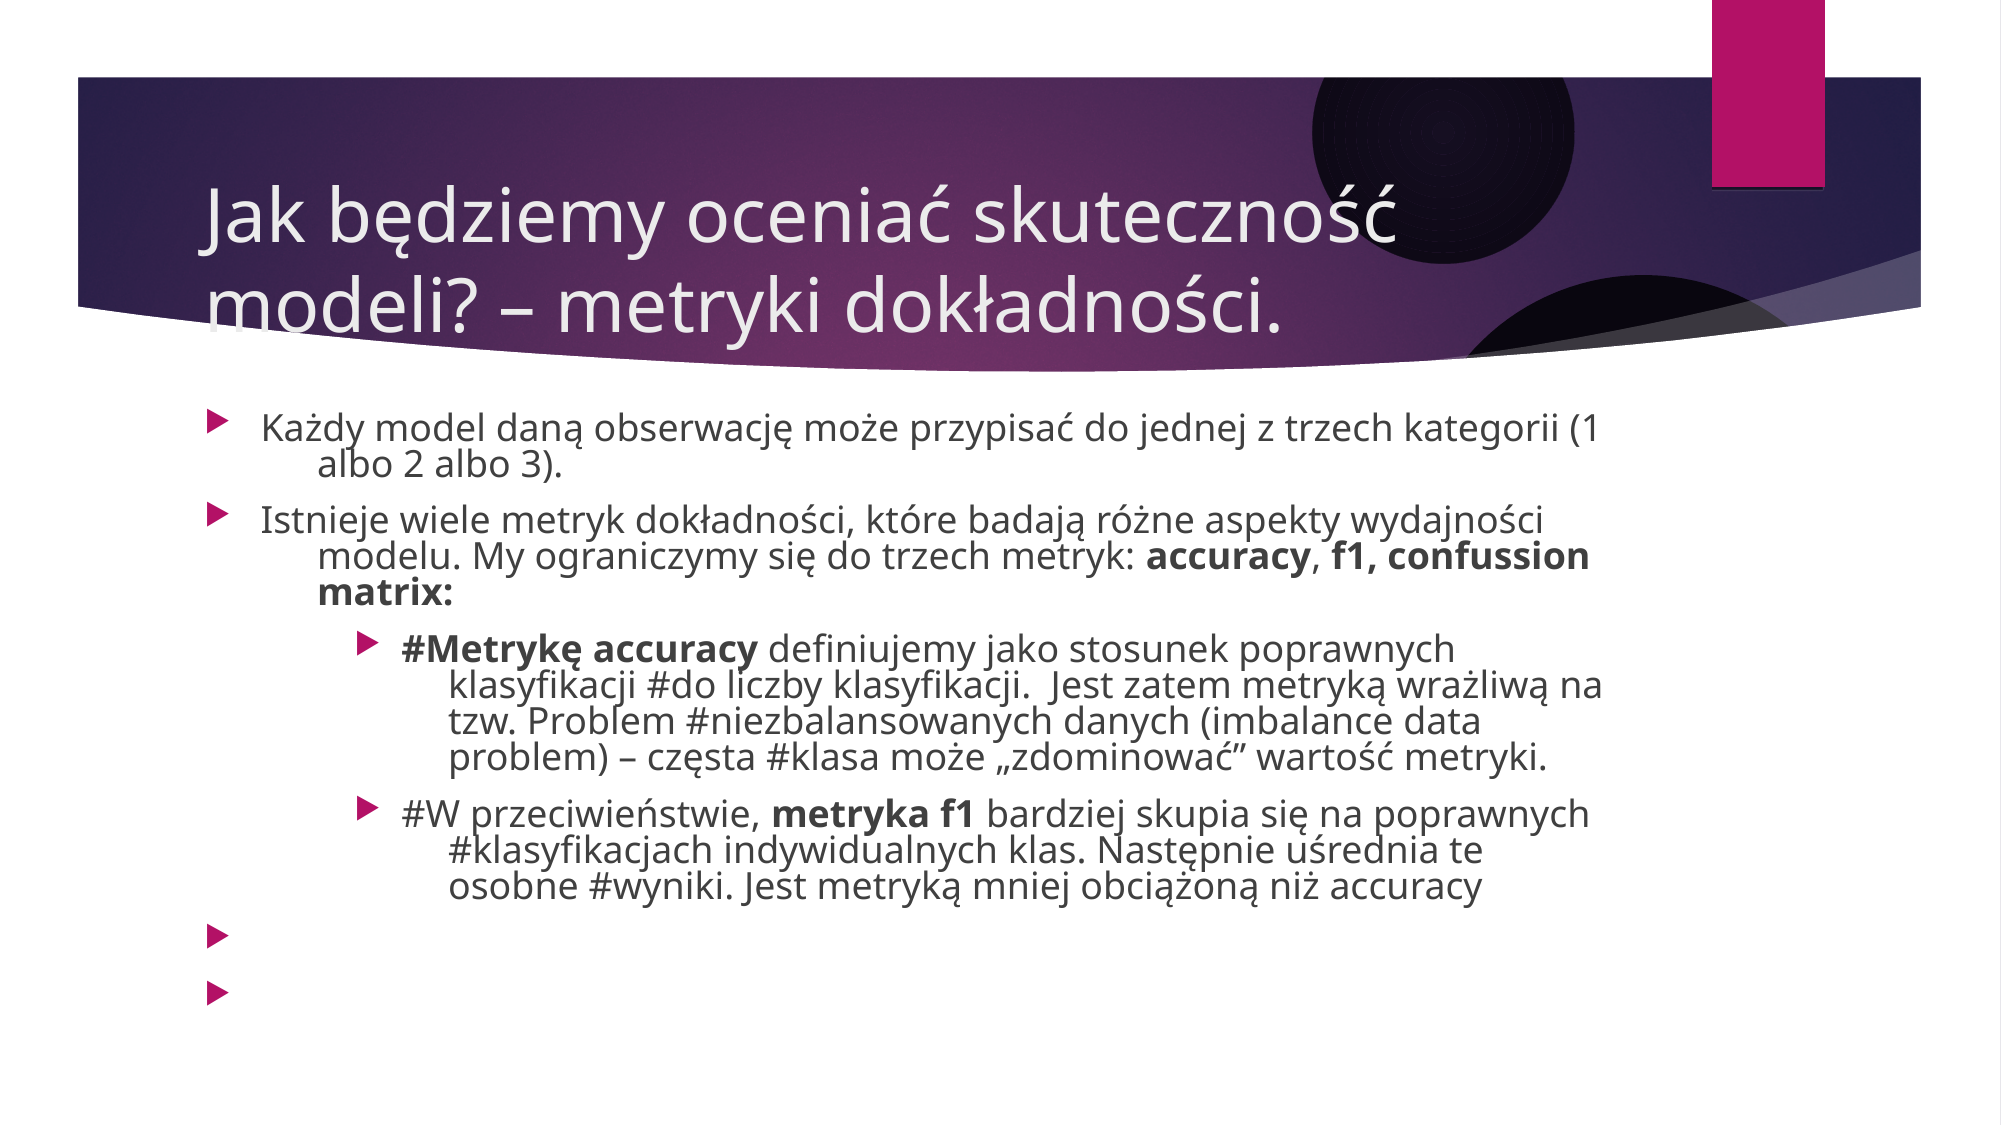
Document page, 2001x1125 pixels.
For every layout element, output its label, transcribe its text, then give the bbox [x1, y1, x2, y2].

title Jak będziemy oceniać skuteczność modeli? – metryki dokładności. [189, 159, 1627, 276]
list Każdy model daną obserwację może przypisać do jednej z trzech kategorii (1 albo 2 albo 3). Istnieje wiele metryk dokładności, które badają różne aspekty wydajności modelu. My ograniczymy się do trzech metryk: accuracy, f1, confussion matrix: #Metrykę accuracy definiujemy jako stosunek poprawnych klasyfikacji #do liczby klasyfikacji. Jest zatem metryką wrażliwą na tzw. Problem #niezbalansowanych danych (imbalance data problem) – częsta #klasa może „zdominować” wartość metryki. #W przeciwieństwie, metryka f1 bardziej skupia się na poprawnych #klasyfikacjach indywidualnych klas. Następnie uśrednia te osobne #wyniki. Jest metryką mniej obciążoną niż accuracy [189, 404, 1638, 1012]
